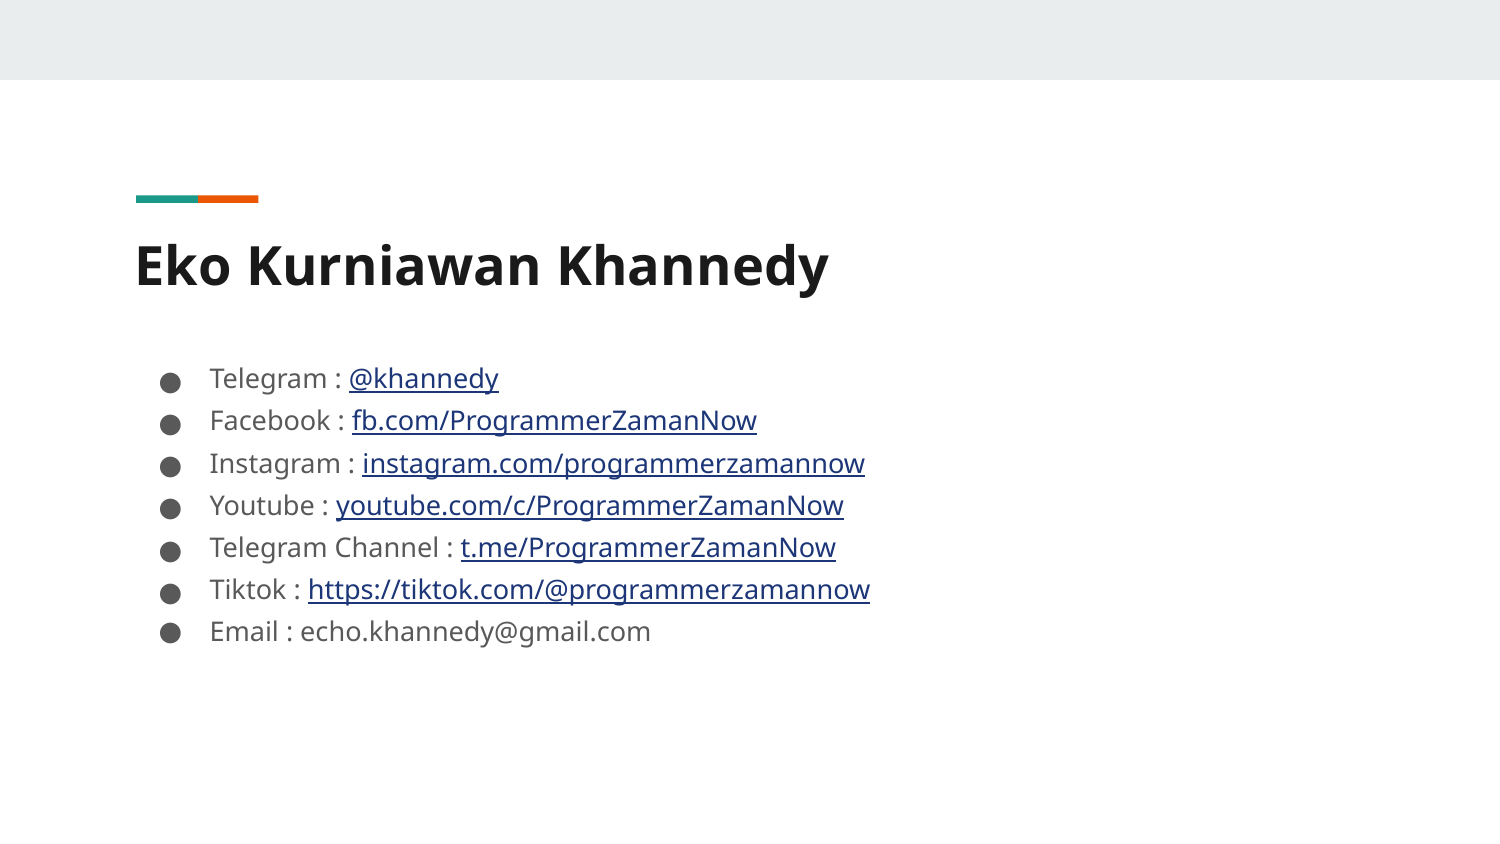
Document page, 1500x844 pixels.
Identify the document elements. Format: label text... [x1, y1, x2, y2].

title Eko Kurniawan Khannedy [119, 216, 1381, 305]
list Telegram : @khannedy Facebook : fb.com/ProgrammerZamanNow Instagram : instagram.com/programmerzamannow Youtube : youtube.com/c/ProgrammerZamanNow Telegram Channel : t.me/ProgrammerZamanNow Tiktok : https://tiktok.com/@programmerzamannow Email : echo.khannedy@gmail.com [119, 341, 1381, 712]
